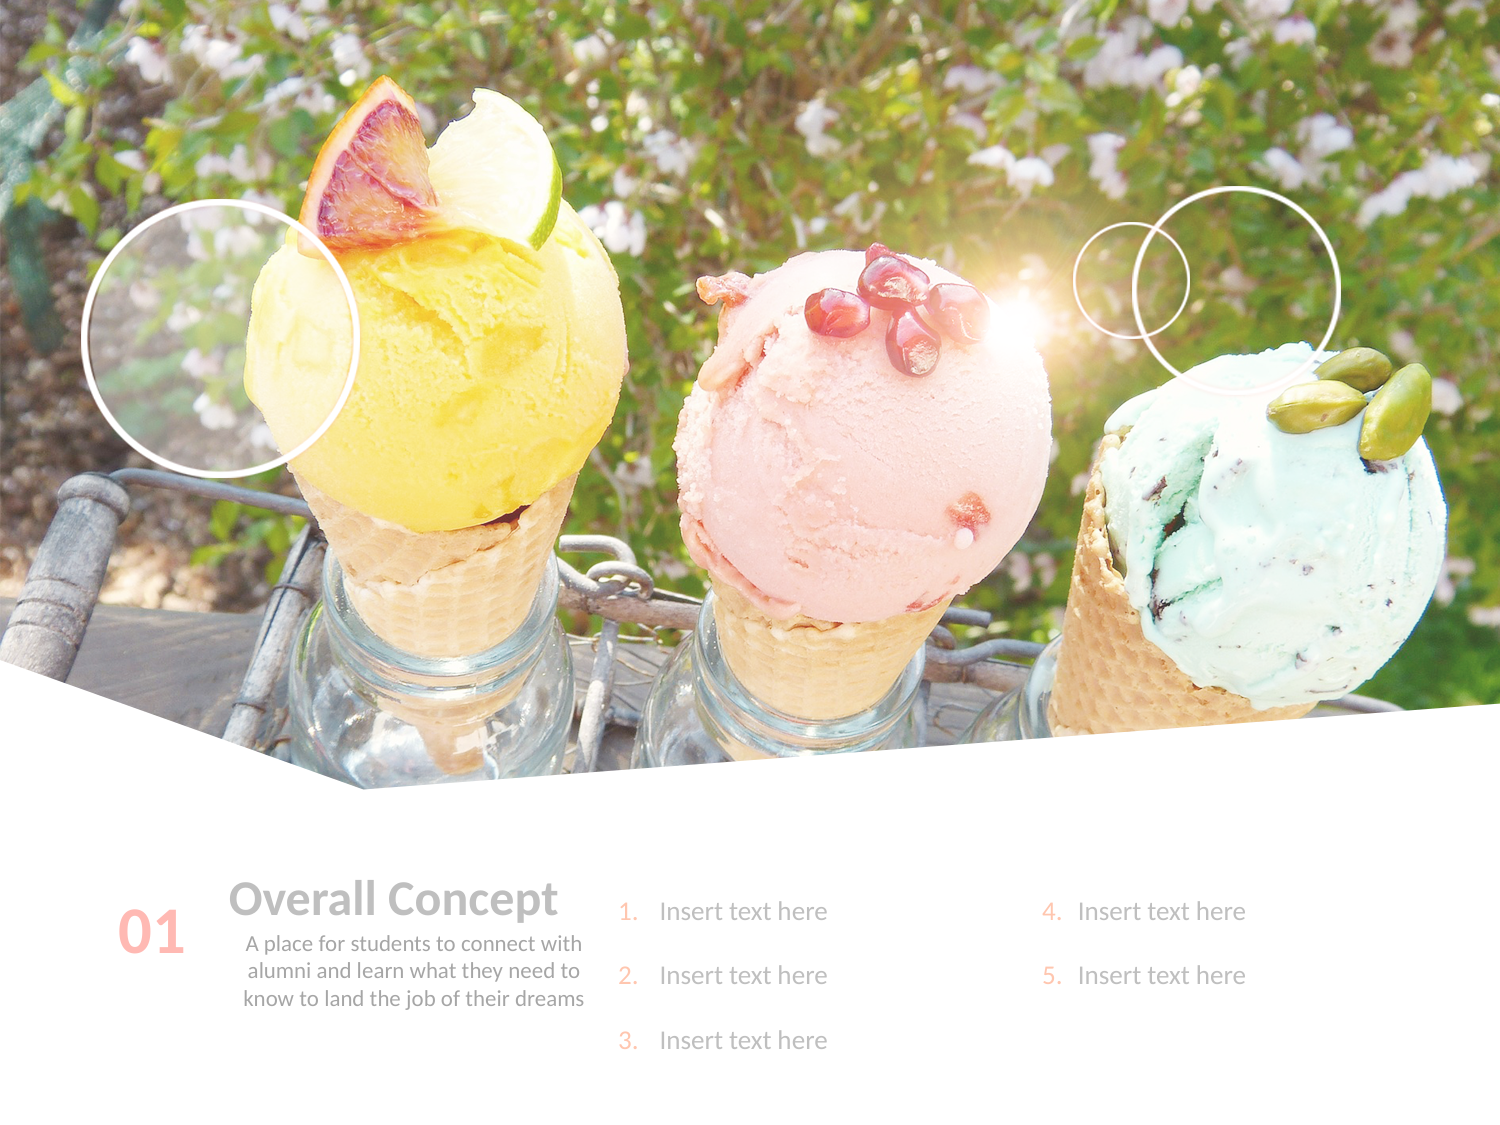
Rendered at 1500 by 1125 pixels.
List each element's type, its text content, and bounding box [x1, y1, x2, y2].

picture [0, 0, 1500, 1125]
text_box Overall Concept [213, 857, 643, 933]
text_box A place for students to connect with alumni and learn what they need to know to land the job of their dreams [213, 920, 616, 1019]
text_box 01 [103, 878, 201, 974]
text_box Insert text here Insert text here [1021, 852, 1471, 1125]
text_box Insert text here Insert text here Insert text here [603, 852, 1021, 1125]
